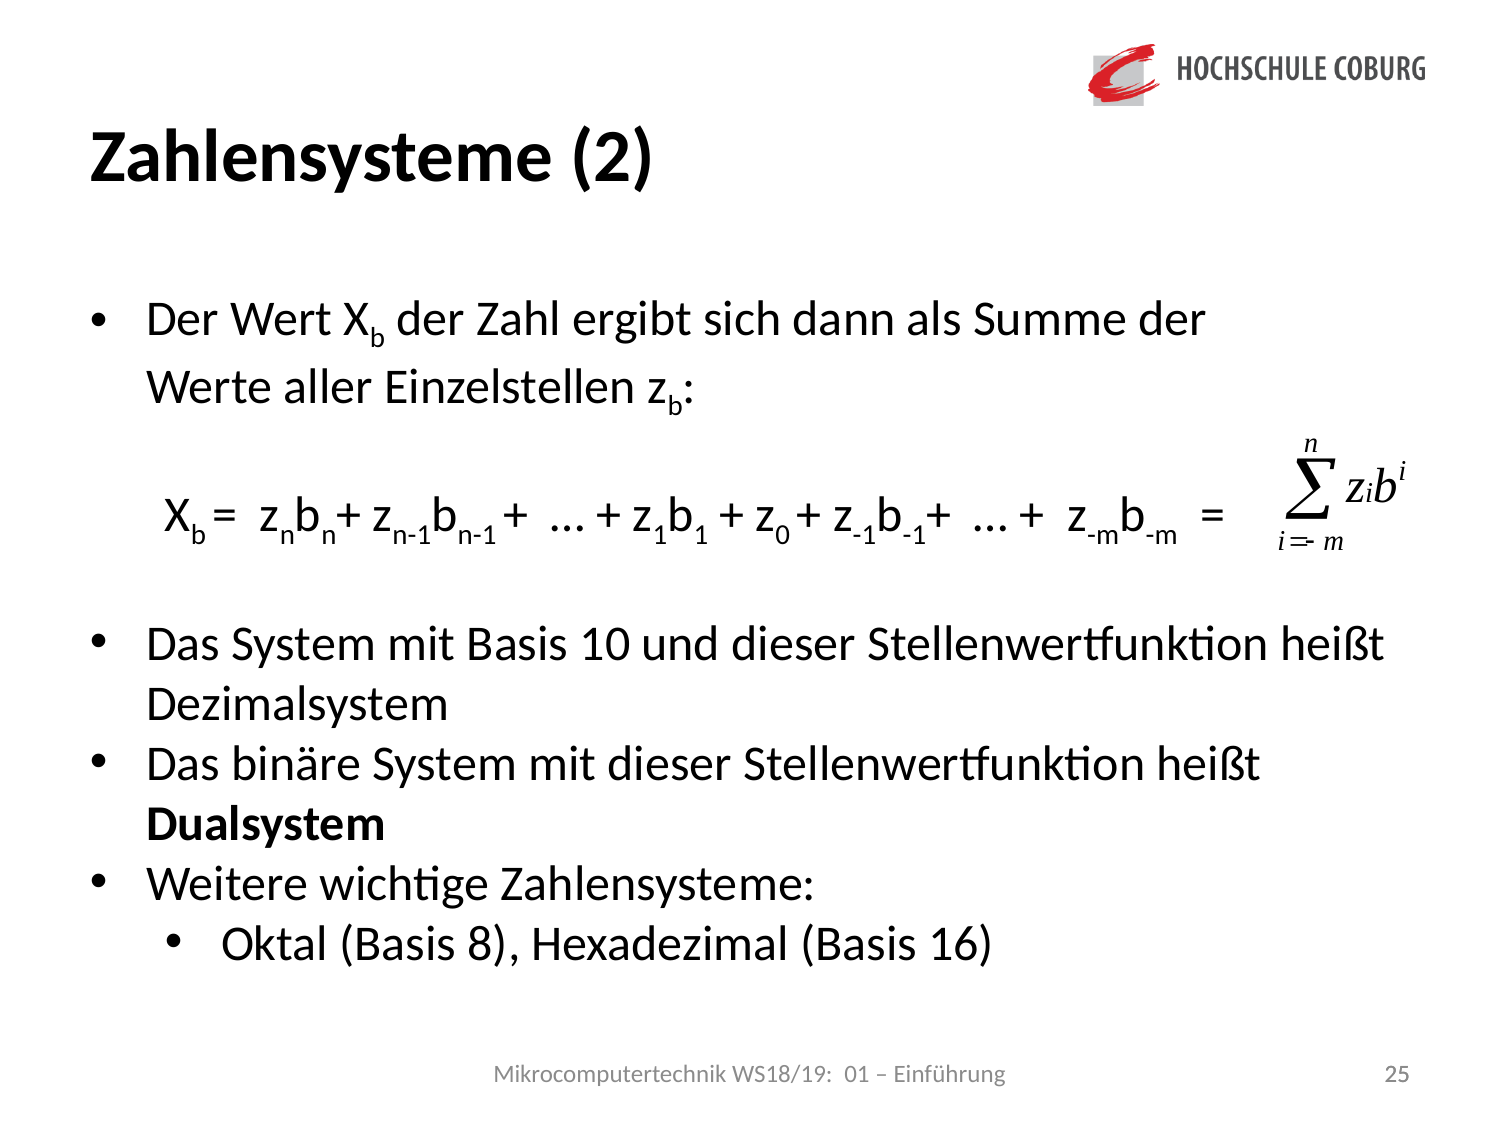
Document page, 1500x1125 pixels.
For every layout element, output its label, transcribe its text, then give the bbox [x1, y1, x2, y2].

picture [1088, 44, 1425, 106]
text_box Der Wert Xb der Zahl ergibt sich dann als Summe der Werte aller Einzelstellen zb: Xb = znbn+ zn-1bn-1 + … + z1b1 + z0 + z-1b-1+ … + z-mb-m = Das System mit Basis 10 und dieser Stellenwertfunktion heißt Dezimalsystem Das binäre System mit dieser Stellenwertfunktion heißt Dualsystem Weitere wichtige Zahlensysteme: Oktal (Basis 8), Hexadezimal (Basis 16) [75, 277, 1479, 978]
picture [1270, 420, 1419, 561]
slide_number <number> [1074, 1042, 1425, 1103]
title Zahlensysteme (2) [75, 45, 1425, 259]
